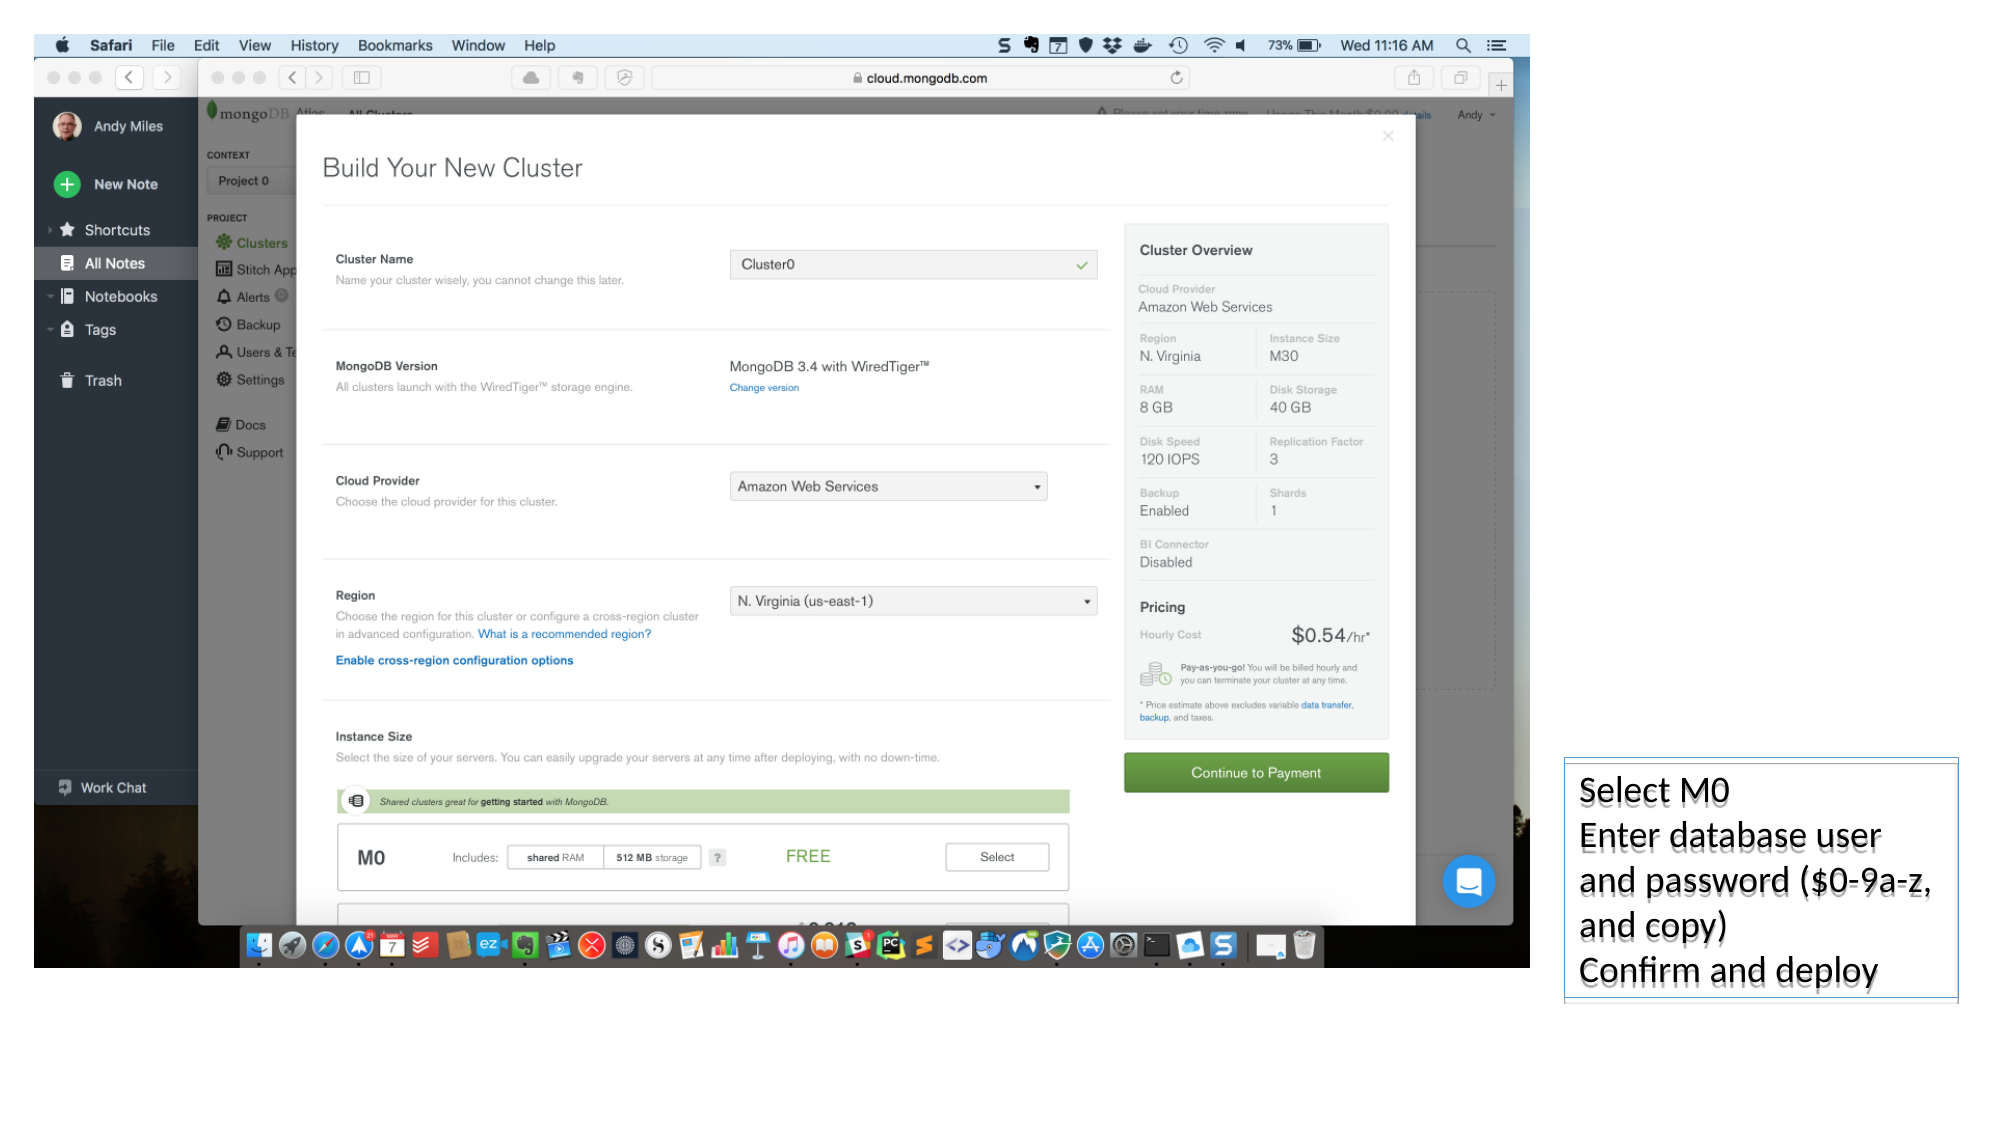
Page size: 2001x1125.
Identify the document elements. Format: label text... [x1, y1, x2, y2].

text_box Select M0 Enter database user and password ($0-9a-z, and copy) Confirm and deploy [1564, 757, 1959, 998]
picture [34, 34, 1530, 969]
